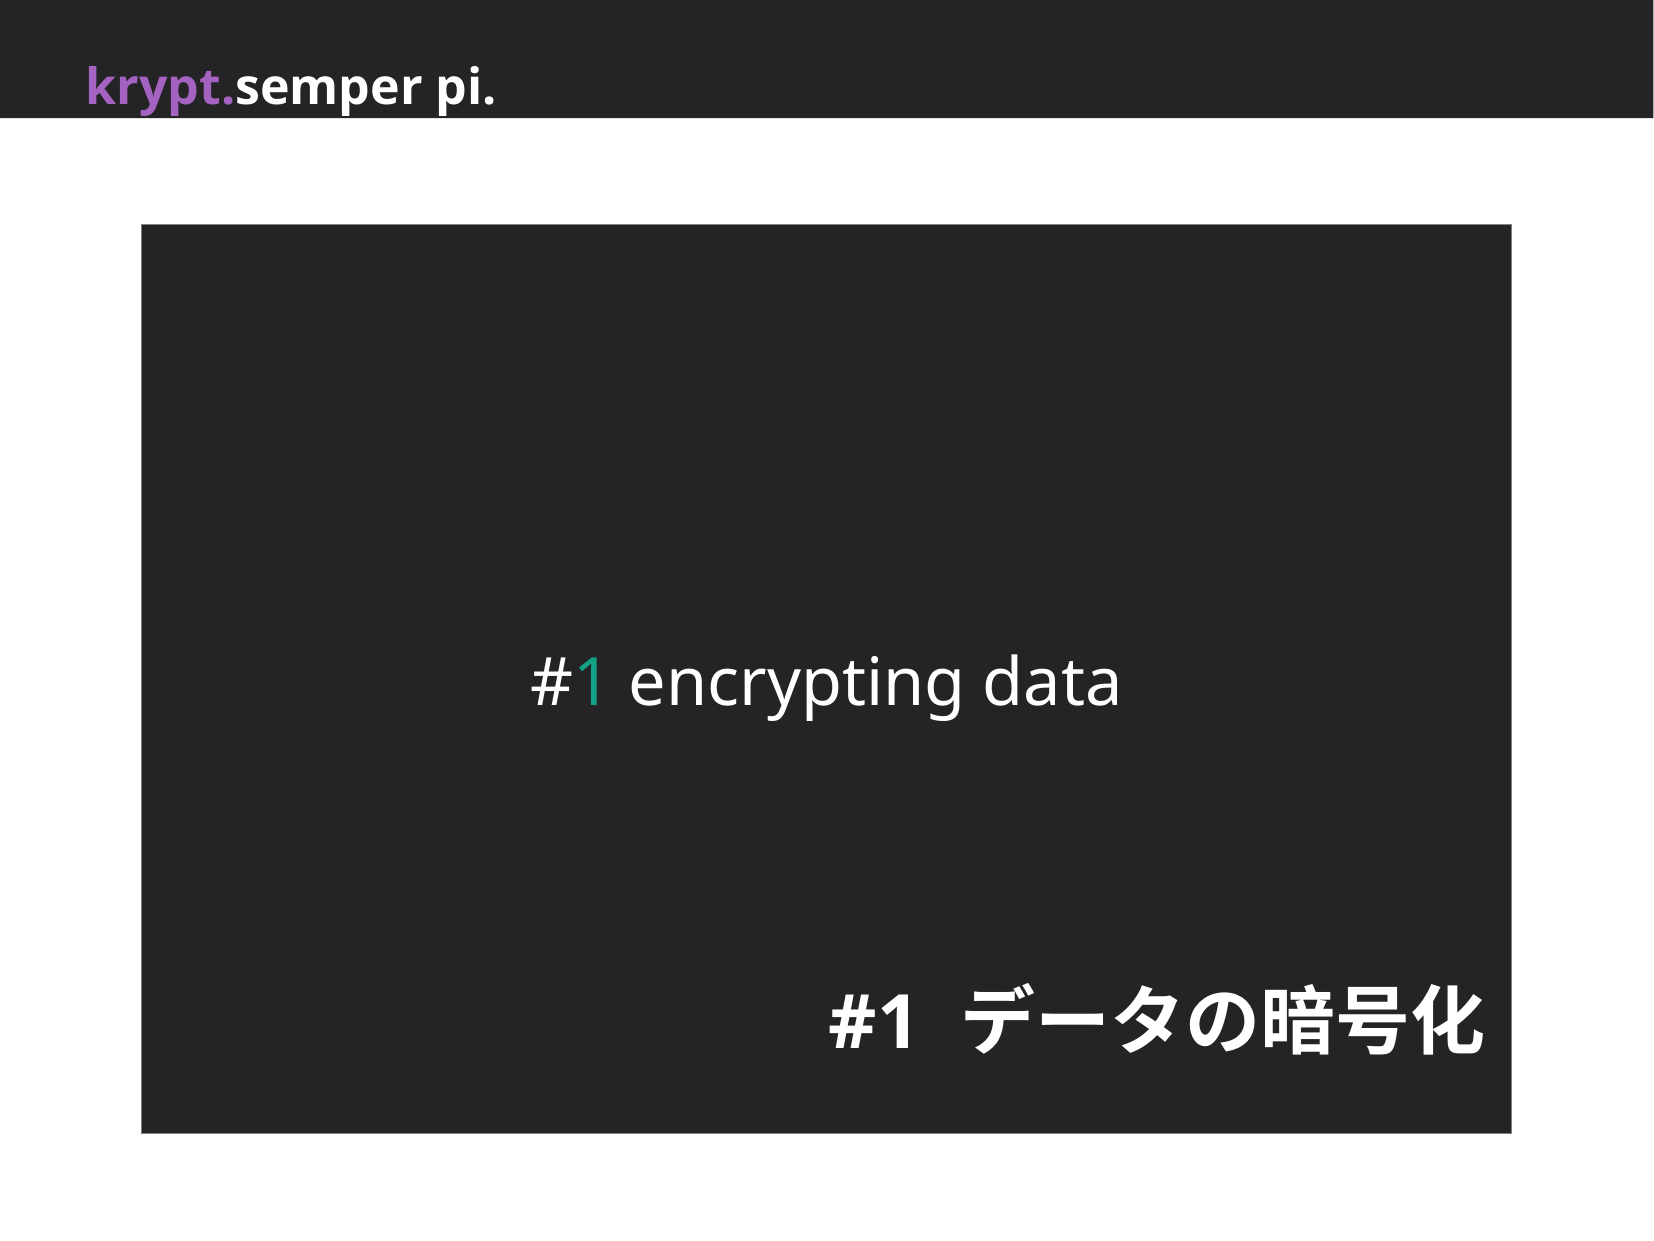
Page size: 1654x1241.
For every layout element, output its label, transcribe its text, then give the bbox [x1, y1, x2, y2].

text_box krypt.semper pi. [70, 43, 544, 119]
text_box #1 encrypting data [141, 224, 1512, 1134]
text_box [0, 0, 1654, 119]
text_box #1 データの暗号化 [153, 909, 1501, 1123]
